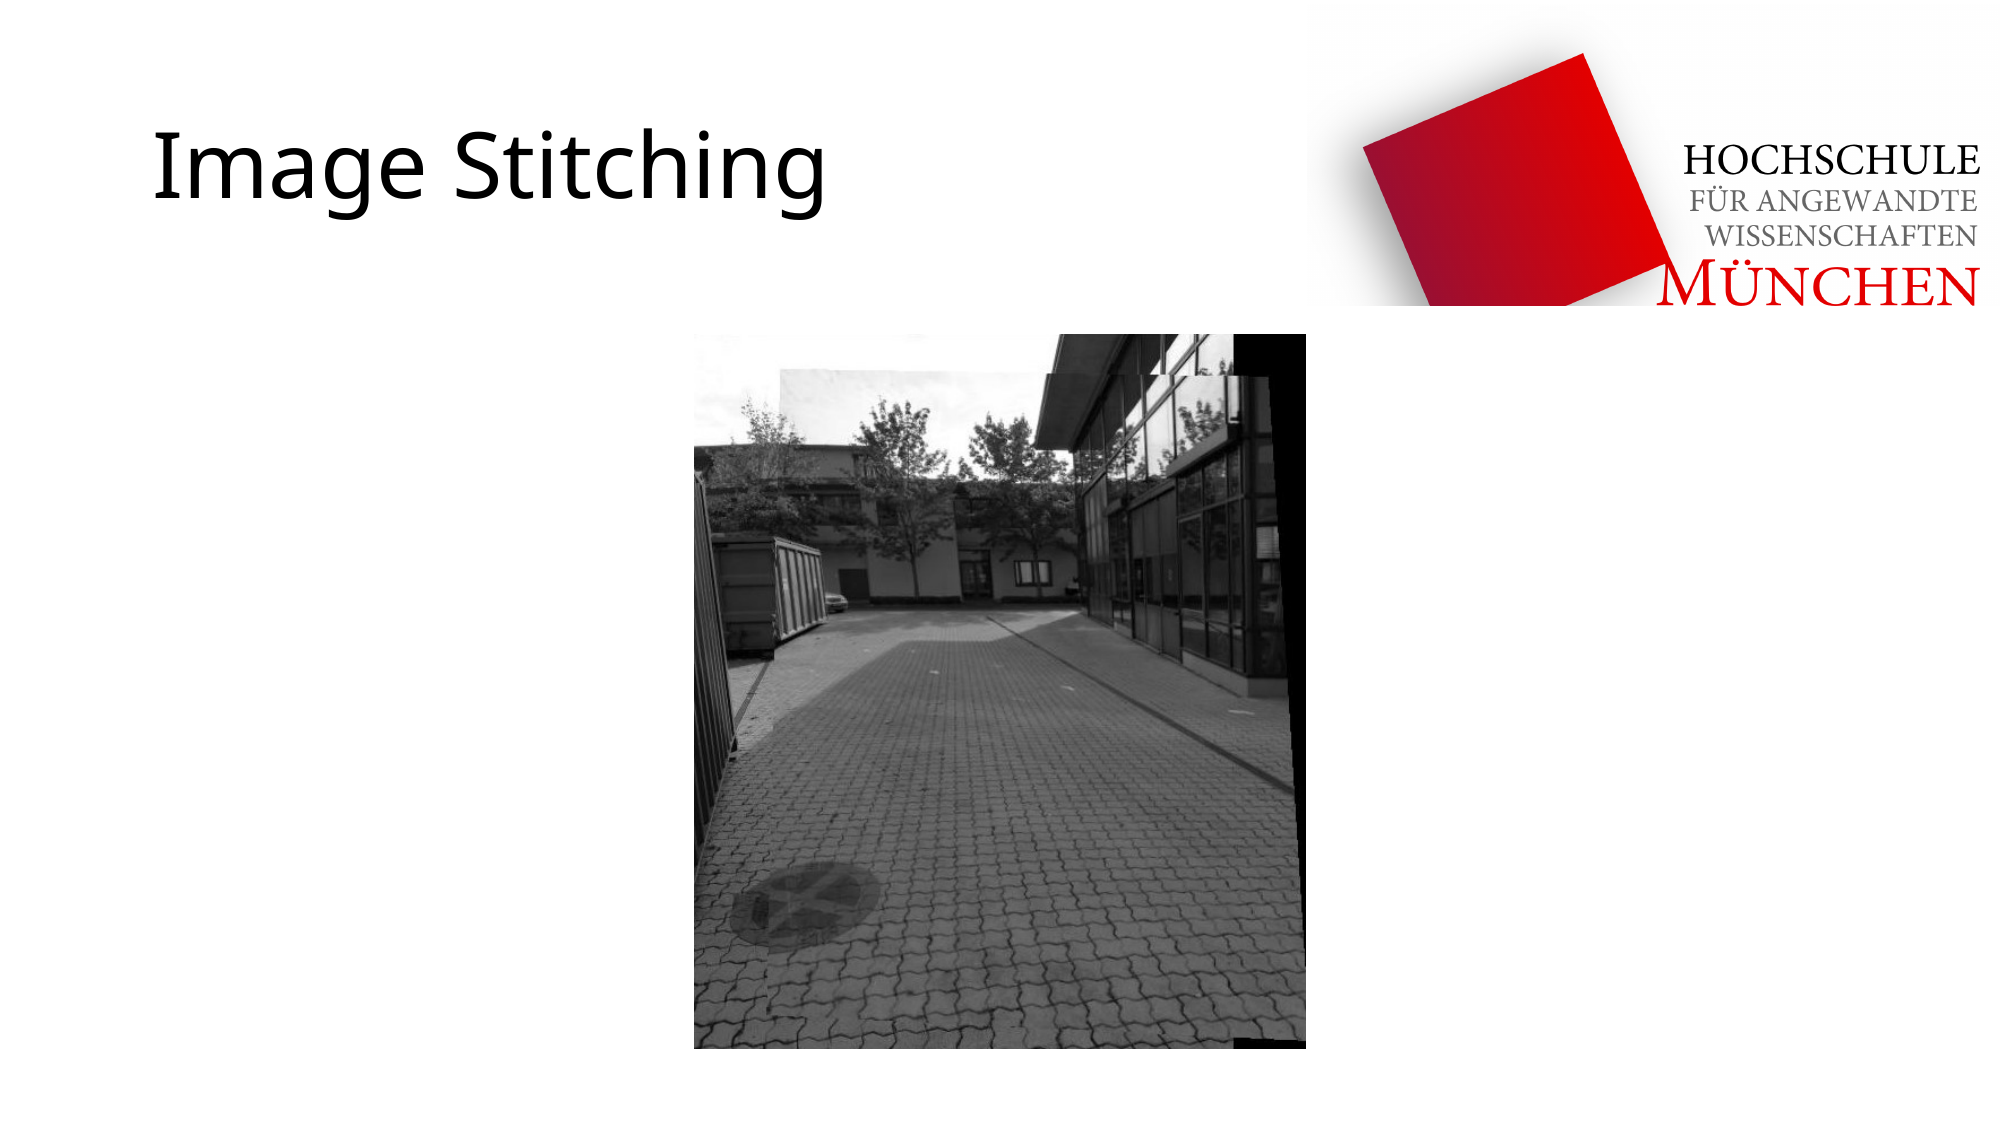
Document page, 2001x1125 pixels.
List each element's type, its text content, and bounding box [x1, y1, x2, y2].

picture [694, 335, 1306, 1049]
title Image Stitching [137, 59, 1863, 278]
